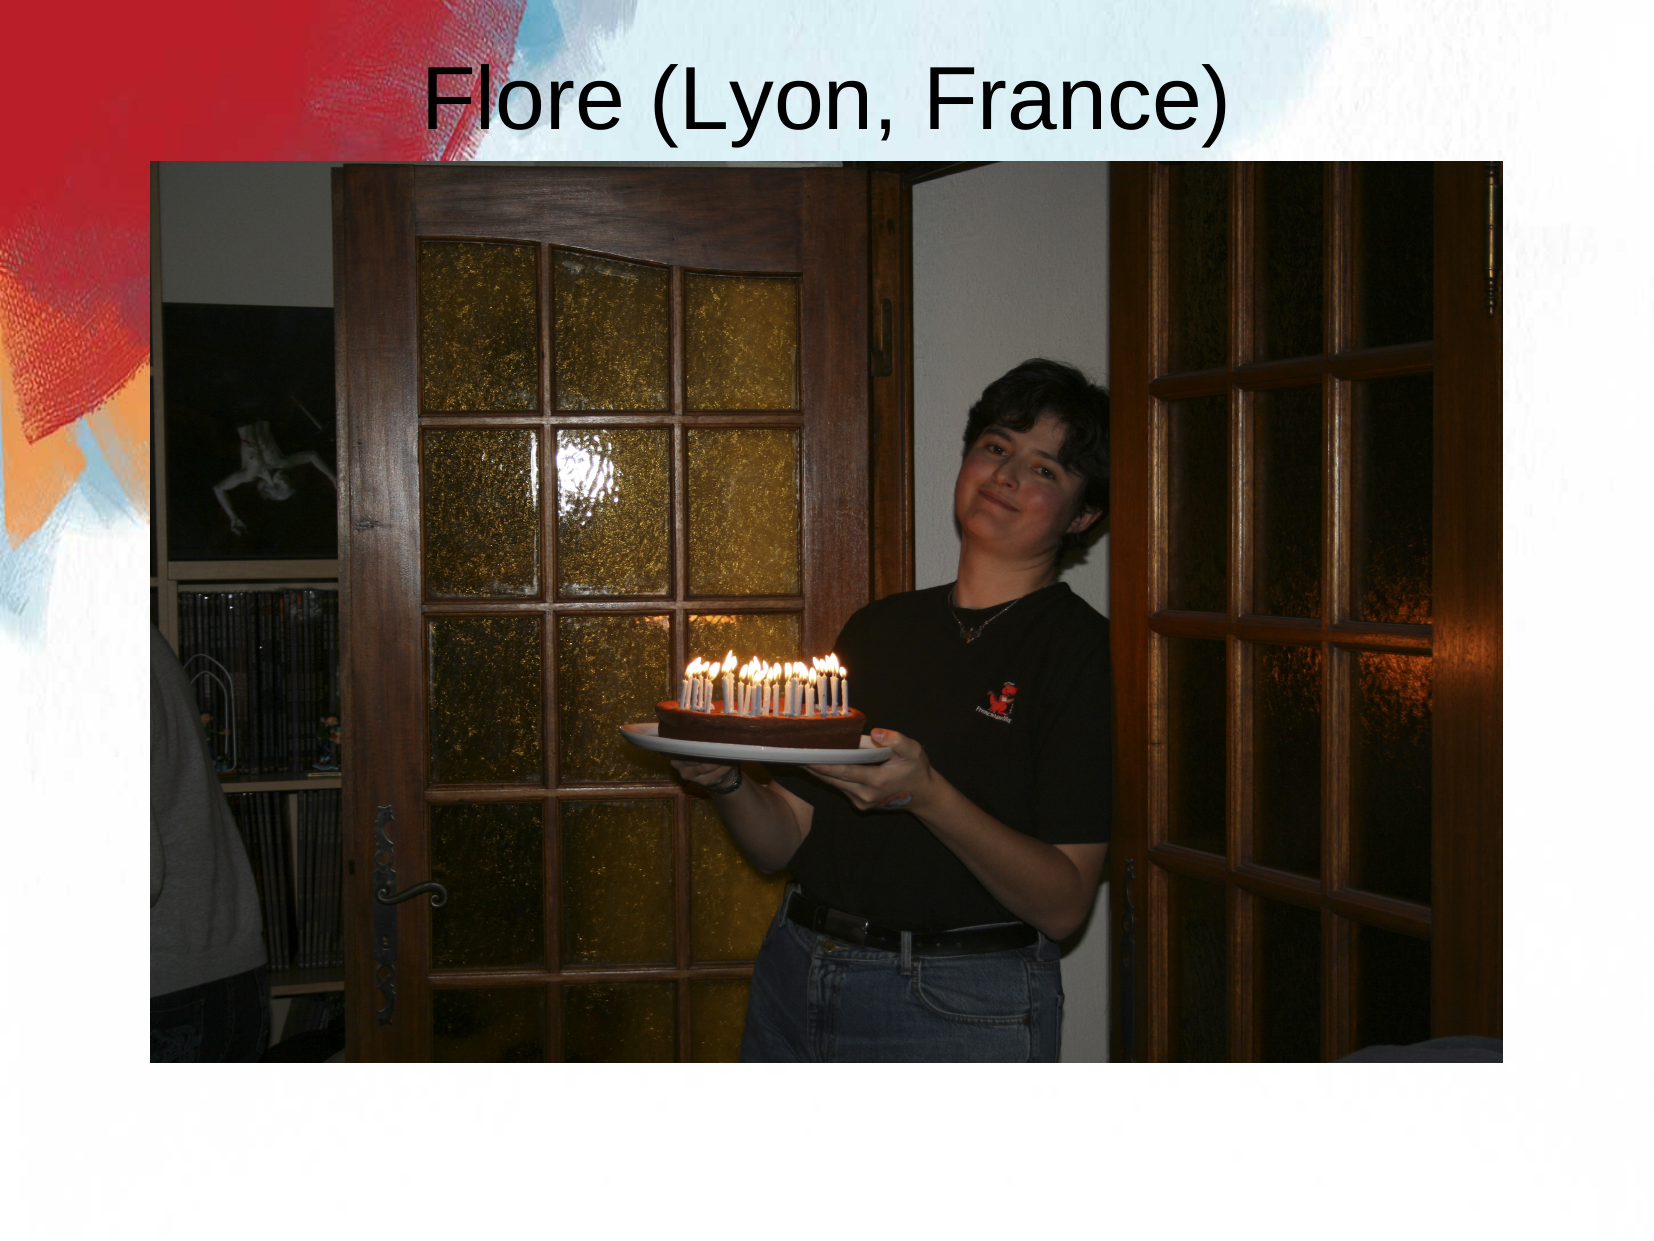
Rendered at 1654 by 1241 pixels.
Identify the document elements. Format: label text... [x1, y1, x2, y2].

picture [0, 0, 1654, 1241]
title Flore (Lyon, France) [82, 49, 1571, 257]
